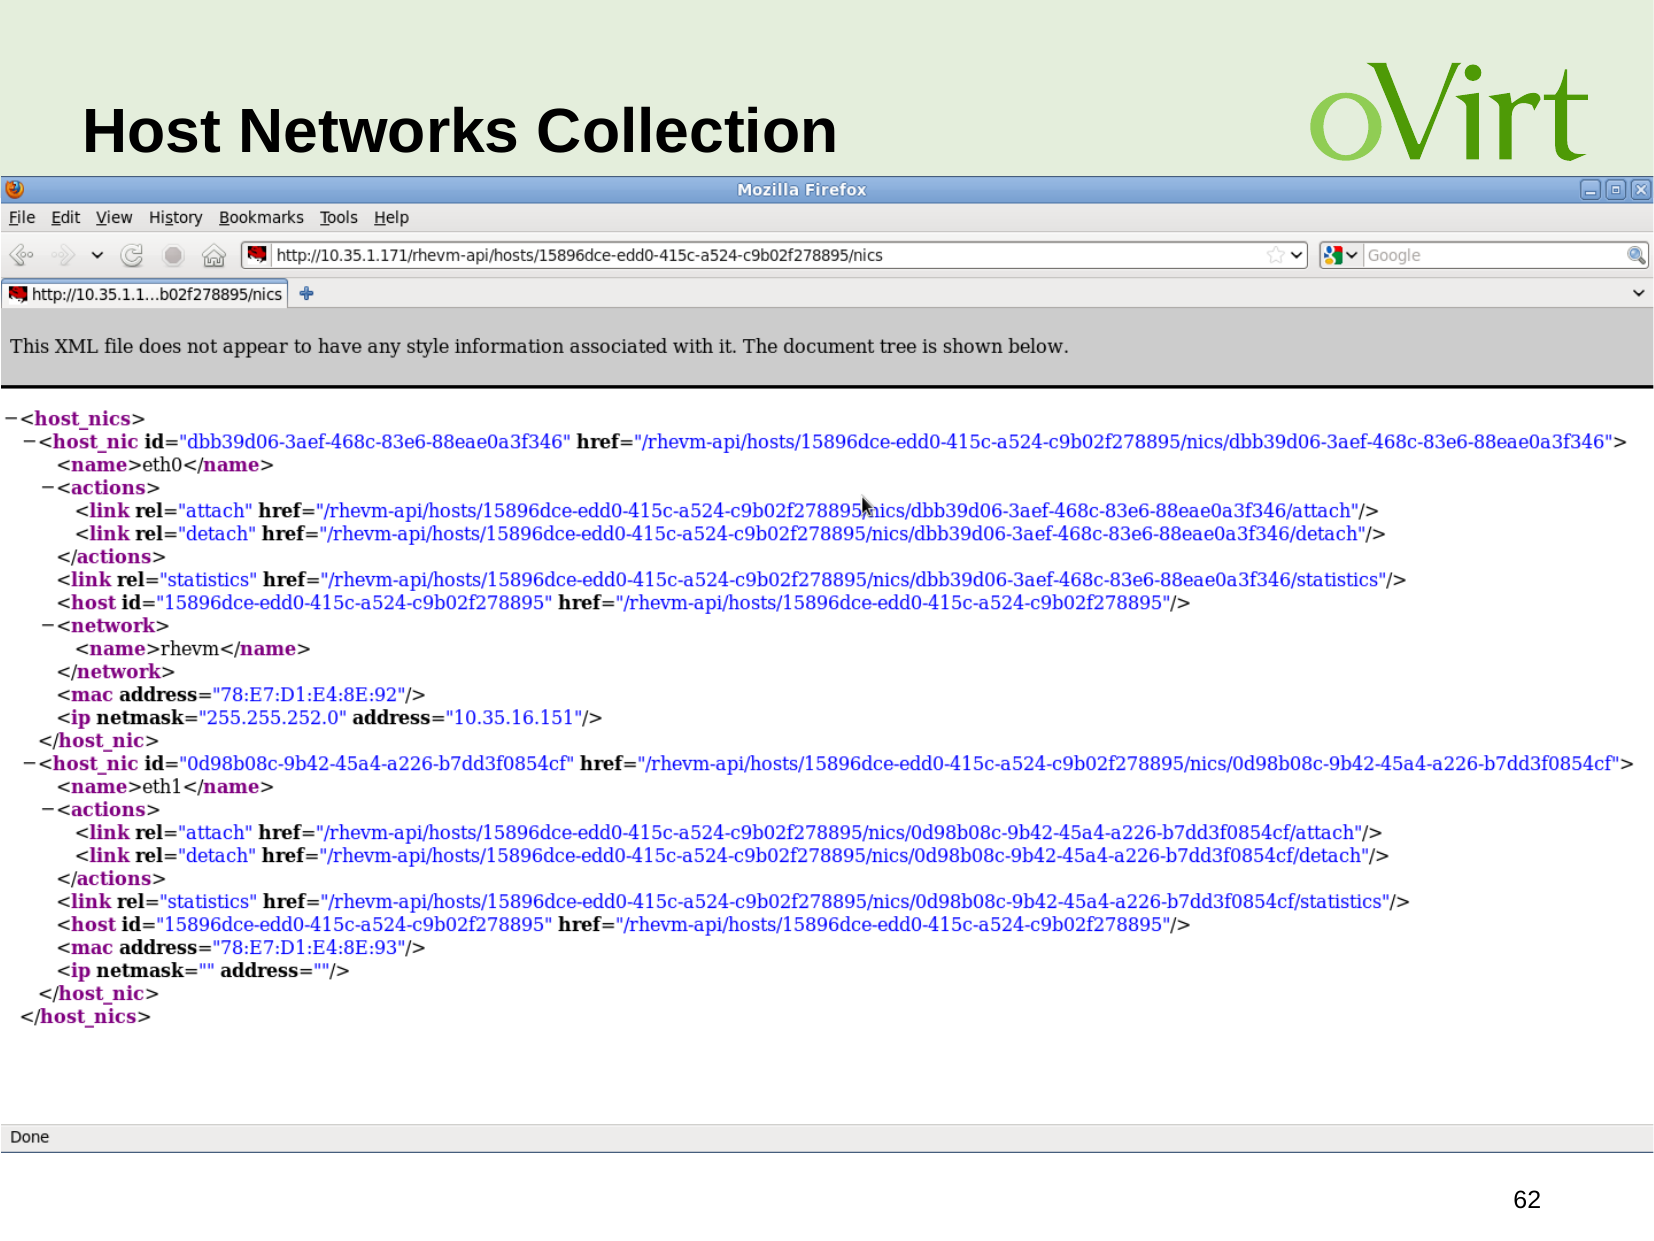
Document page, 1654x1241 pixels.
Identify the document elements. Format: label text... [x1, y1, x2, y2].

title Host Networks Collection [82, 37, 1571, 176]
picture [1, 176, 1654, 1153]
